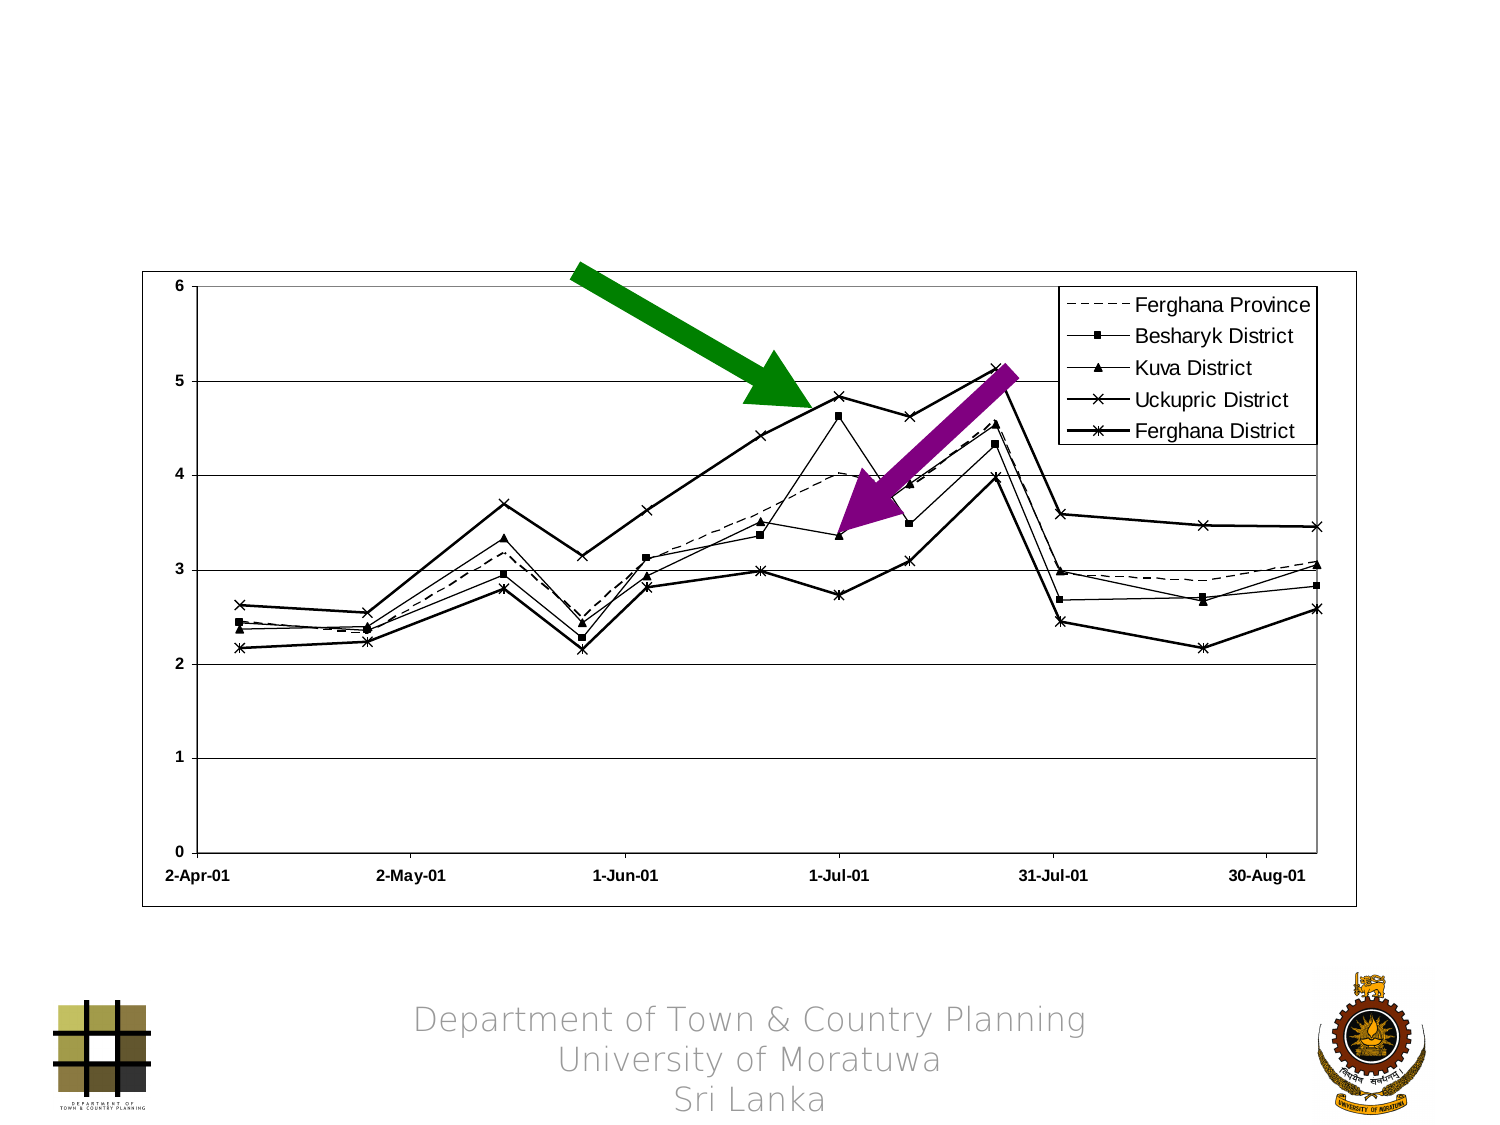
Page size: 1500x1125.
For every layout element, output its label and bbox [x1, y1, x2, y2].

picture [53, 1000, 151, 1110]
picture [133, 262, 1367, 915]
picture [1312, 966, 1435, 1125]
